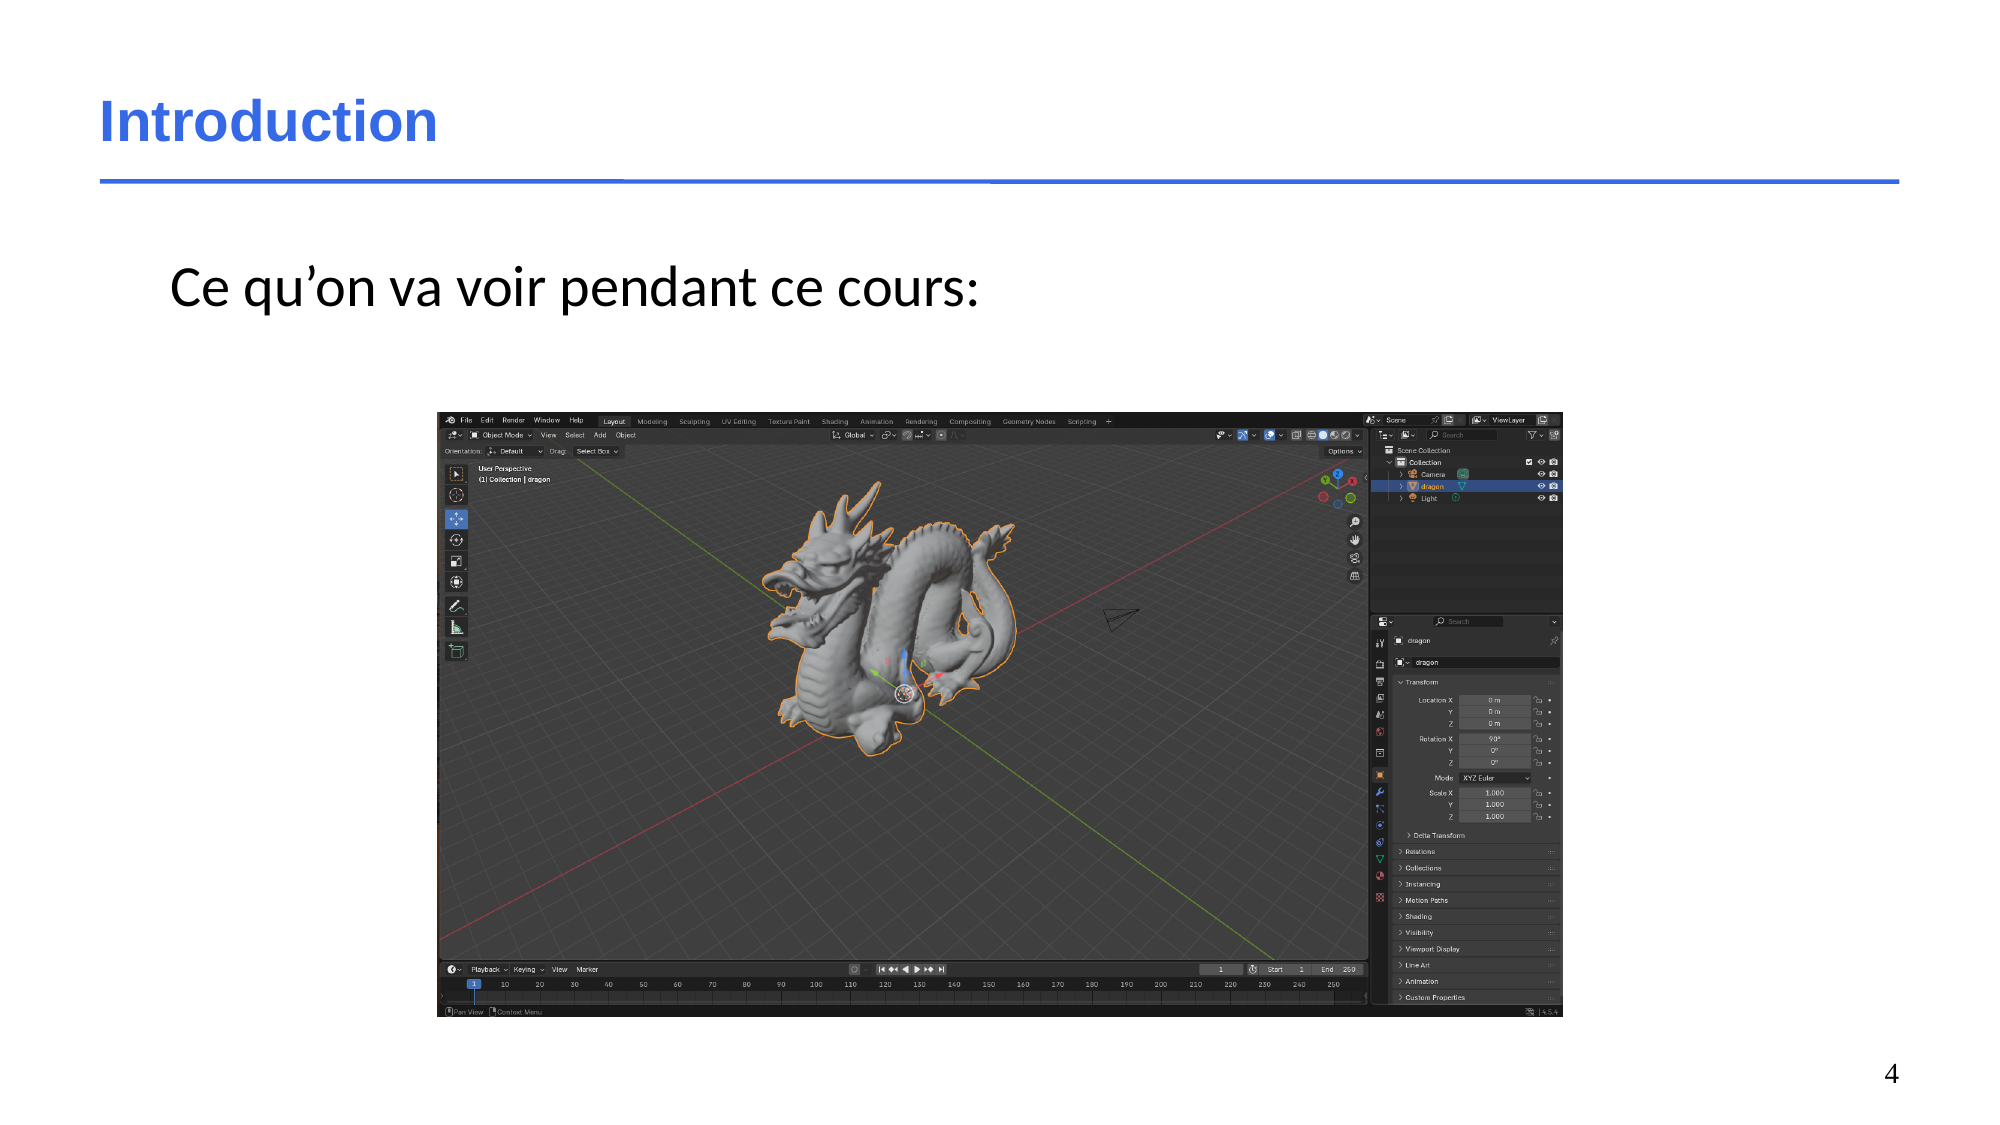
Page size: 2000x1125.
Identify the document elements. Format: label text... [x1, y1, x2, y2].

title Introduction [99, 27, 1900, 215]
list Ce qu’on va voir pendant ce cours: [99, 263, 1900, 976]
picture [437, 412, 1563, 1017]
